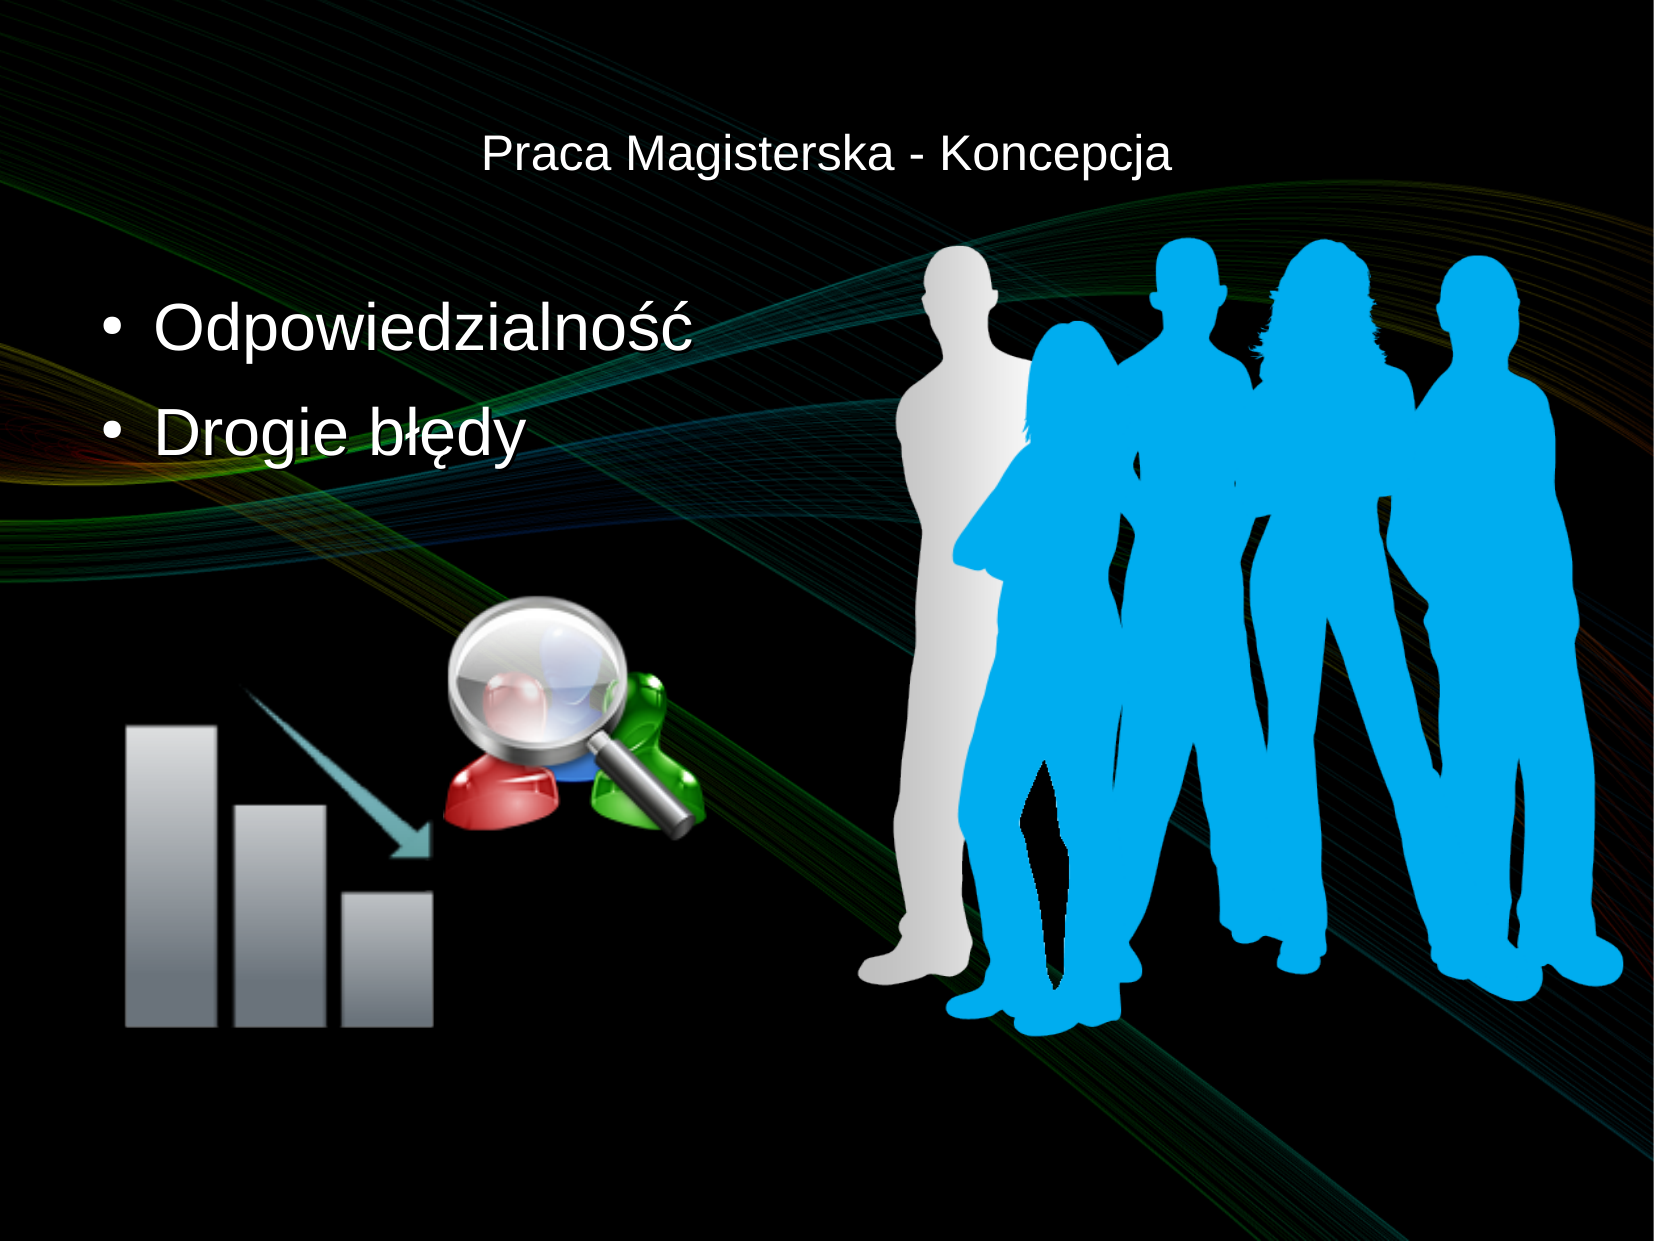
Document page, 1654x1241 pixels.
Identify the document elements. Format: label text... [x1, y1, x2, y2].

title Praca Magisterska - Koncepcja [82, 49, 1571, 257]
picture [0, 0, 1654, 1241]
list Odpowiedzialność Drogie błędy [82, 290, 1571, 1109]
